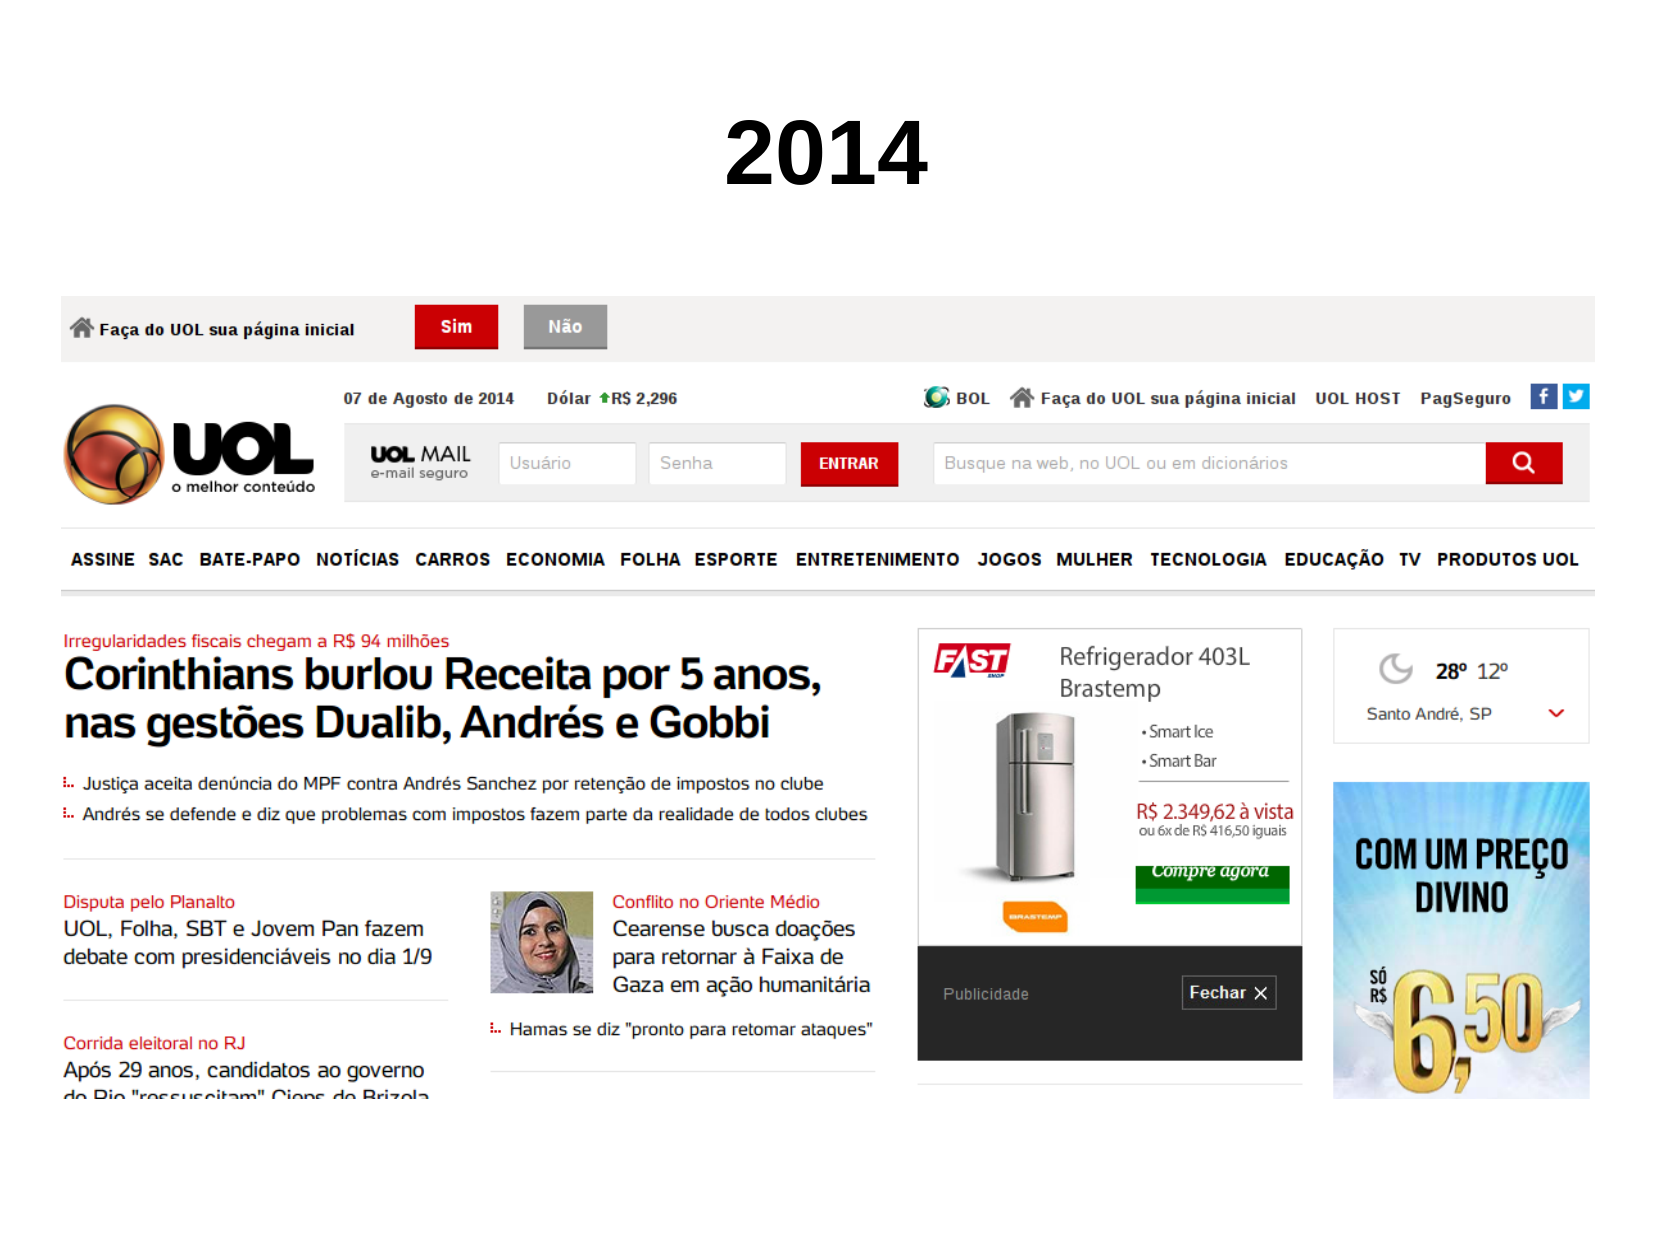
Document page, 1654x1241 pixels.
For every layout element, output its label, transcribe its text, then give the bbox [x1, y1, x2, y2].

picture [61, 296, 1595, 1099]
title 2014 [82, 49, 1571, 257]
